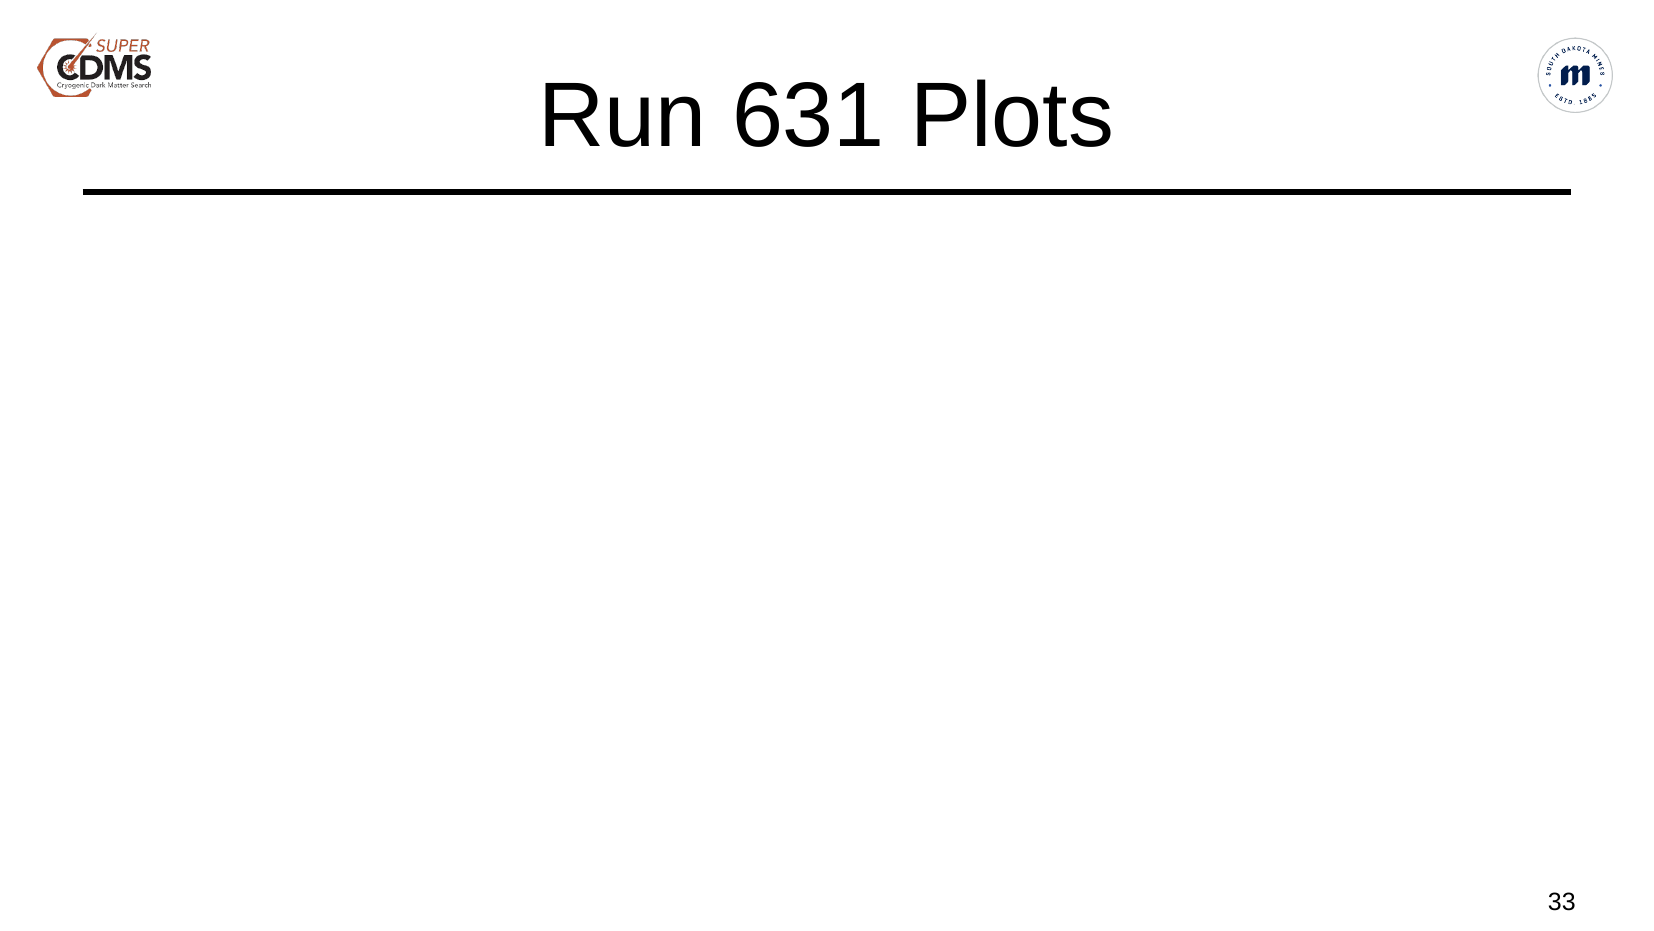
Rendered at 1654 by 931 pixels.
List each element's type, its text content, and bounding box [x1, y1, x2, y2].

picture [1571, 37, 1613, 113]
picture [37, 32, 151, 97]
title Run 631 Plots [82, 37, 1571, 193]
